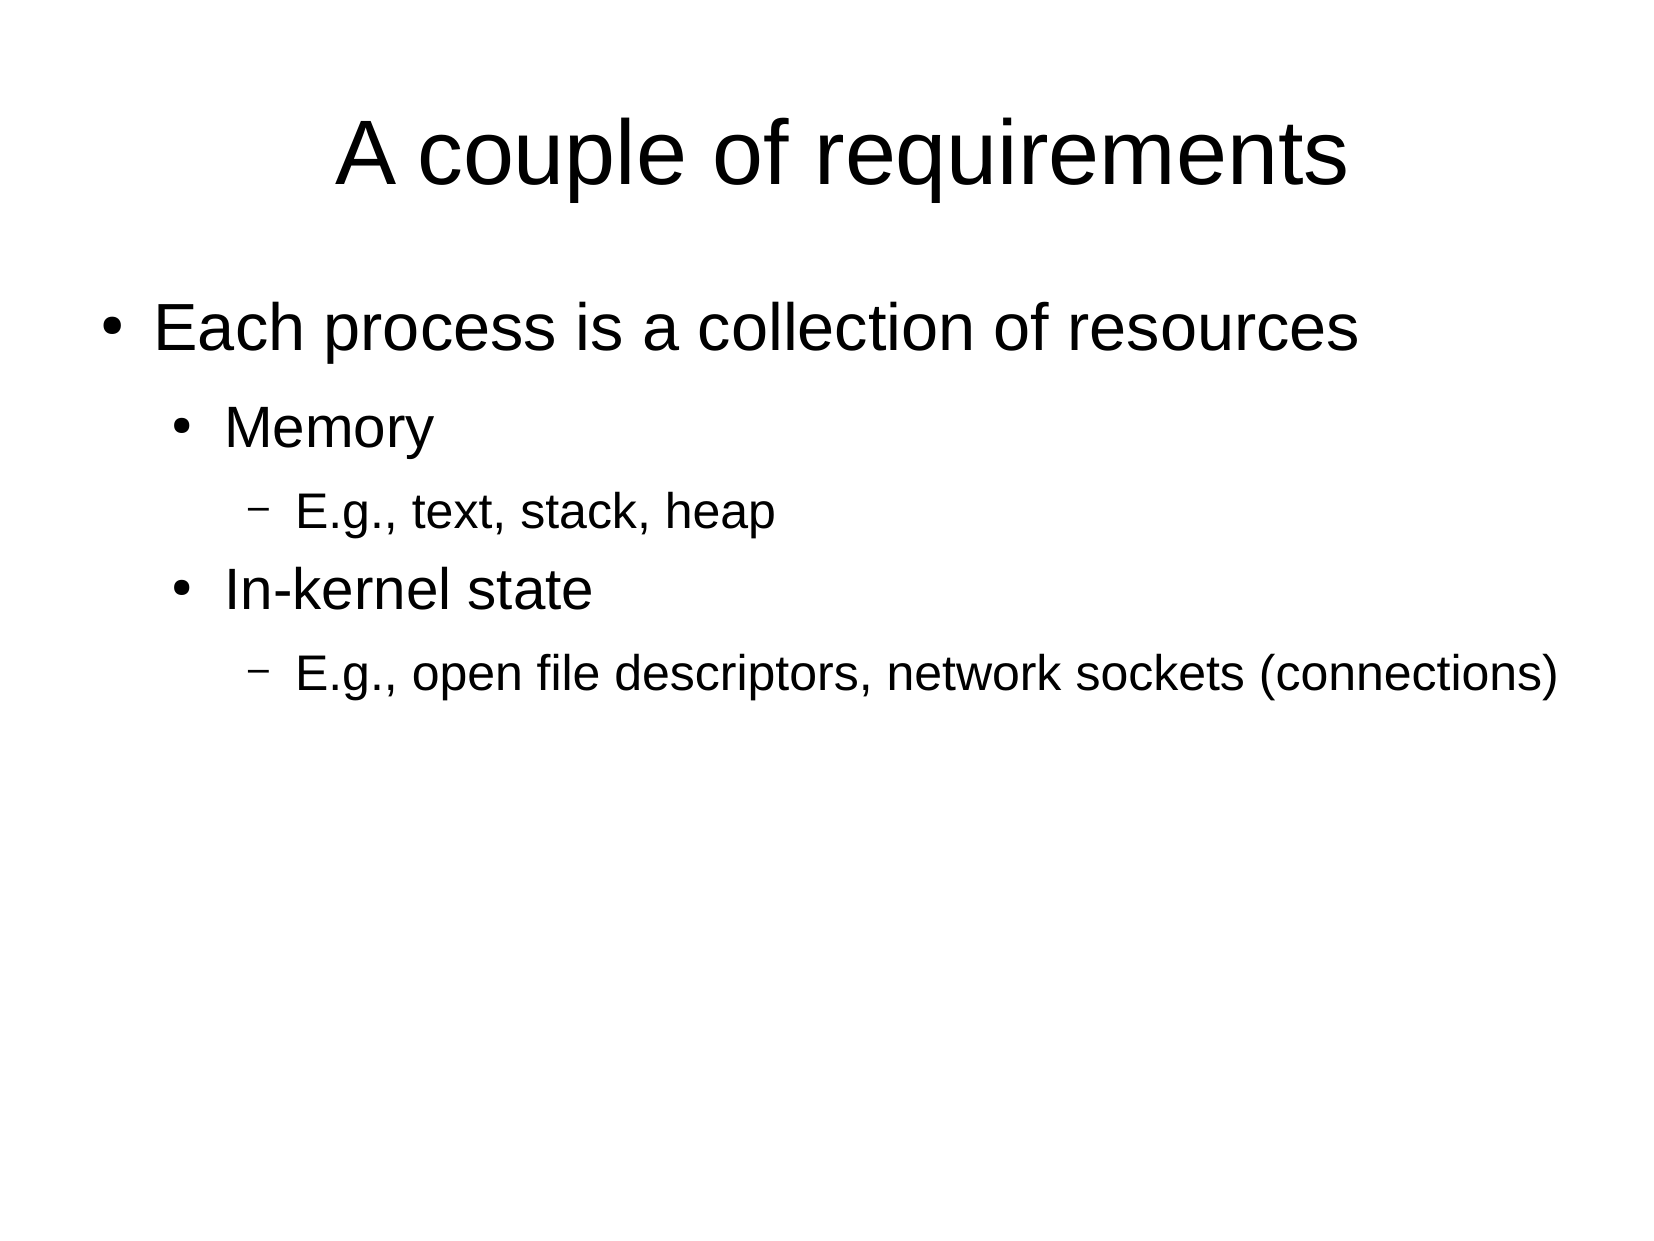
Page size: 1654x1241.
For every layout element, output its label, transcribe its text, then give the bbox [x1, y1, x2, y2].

list Each process is a collection of resources Memory E.g., text, stack, heap In-kernel state E.g., open file descriptors, network sockets (connections) [82, 290, 1571, 1010]
title A couple of requirements [82, 49, 1571, 257]
